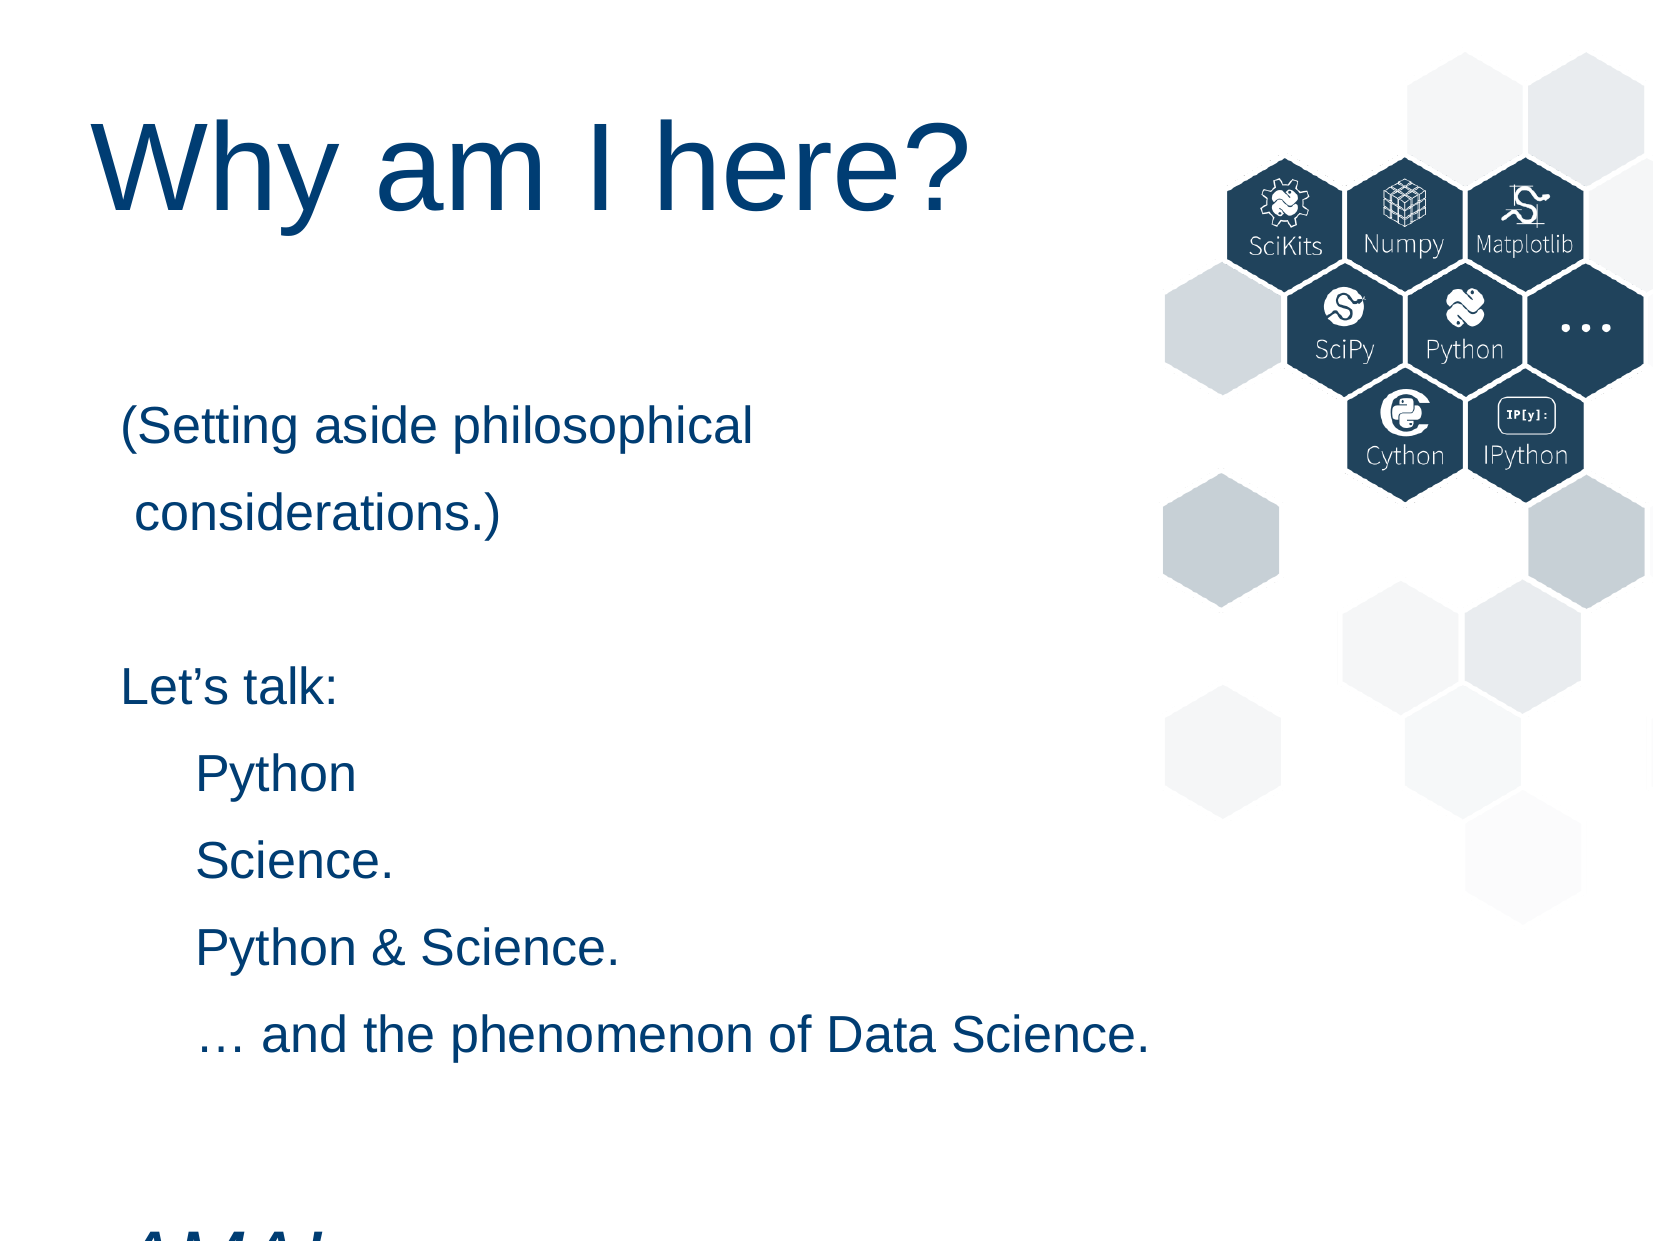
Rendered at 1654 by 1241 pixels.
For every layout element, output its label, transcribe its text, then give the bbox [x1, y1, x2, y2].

picture [1158, 46, 1653, 931]
text_box (Setting aside philosophical considerations.) Let’s talk: Python Science. Python & Science. … and the phenomenon of Data Science. AMA! [105, 360, 1456, 1137]
text_box Why am I here? [75, 90, 1158, 339]
